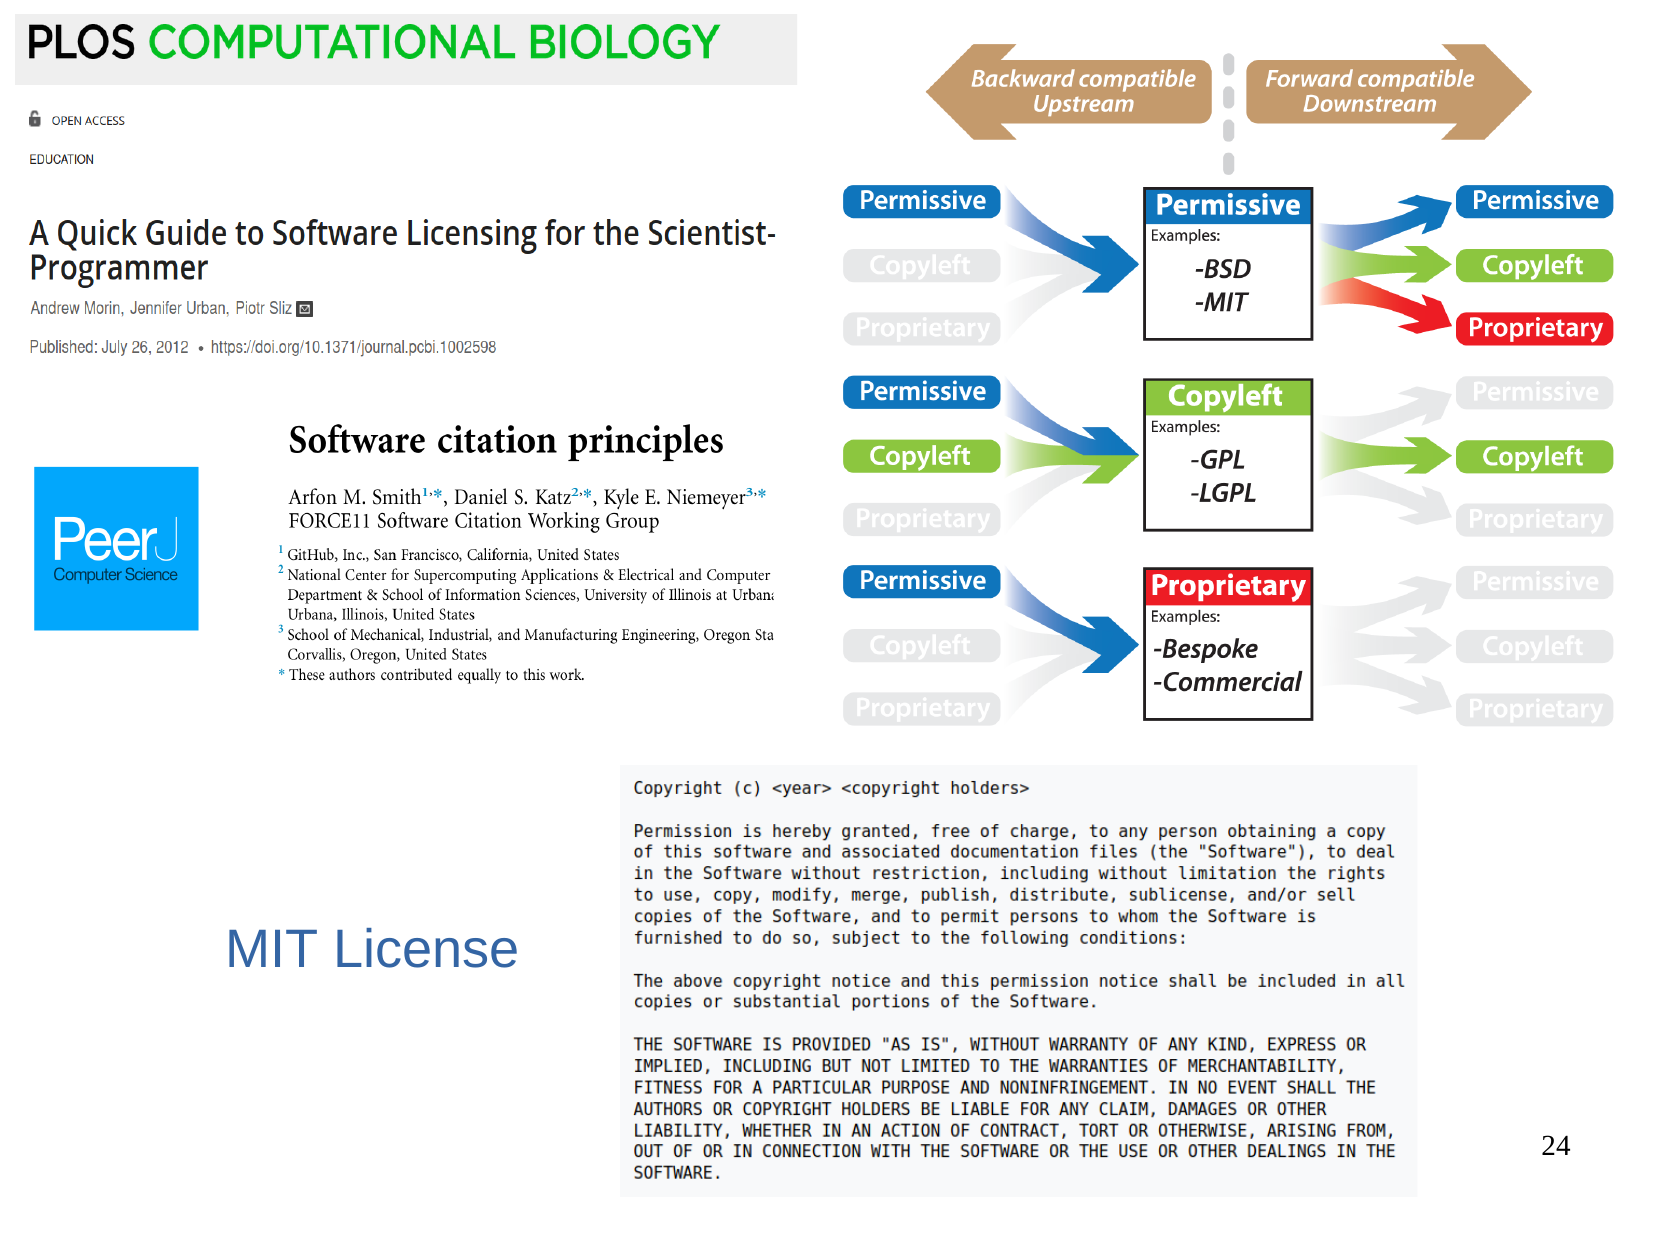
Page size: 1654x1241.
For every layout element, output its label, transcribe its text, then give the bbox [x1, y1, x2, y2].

title MIT License [225, 897, 573, 1000]
picture [23, 409, 774, 701]
picture [15, 14, 798, 375]
picture [620, 765, 1418, 1197]
picture [838, 39, 1618, 731]
